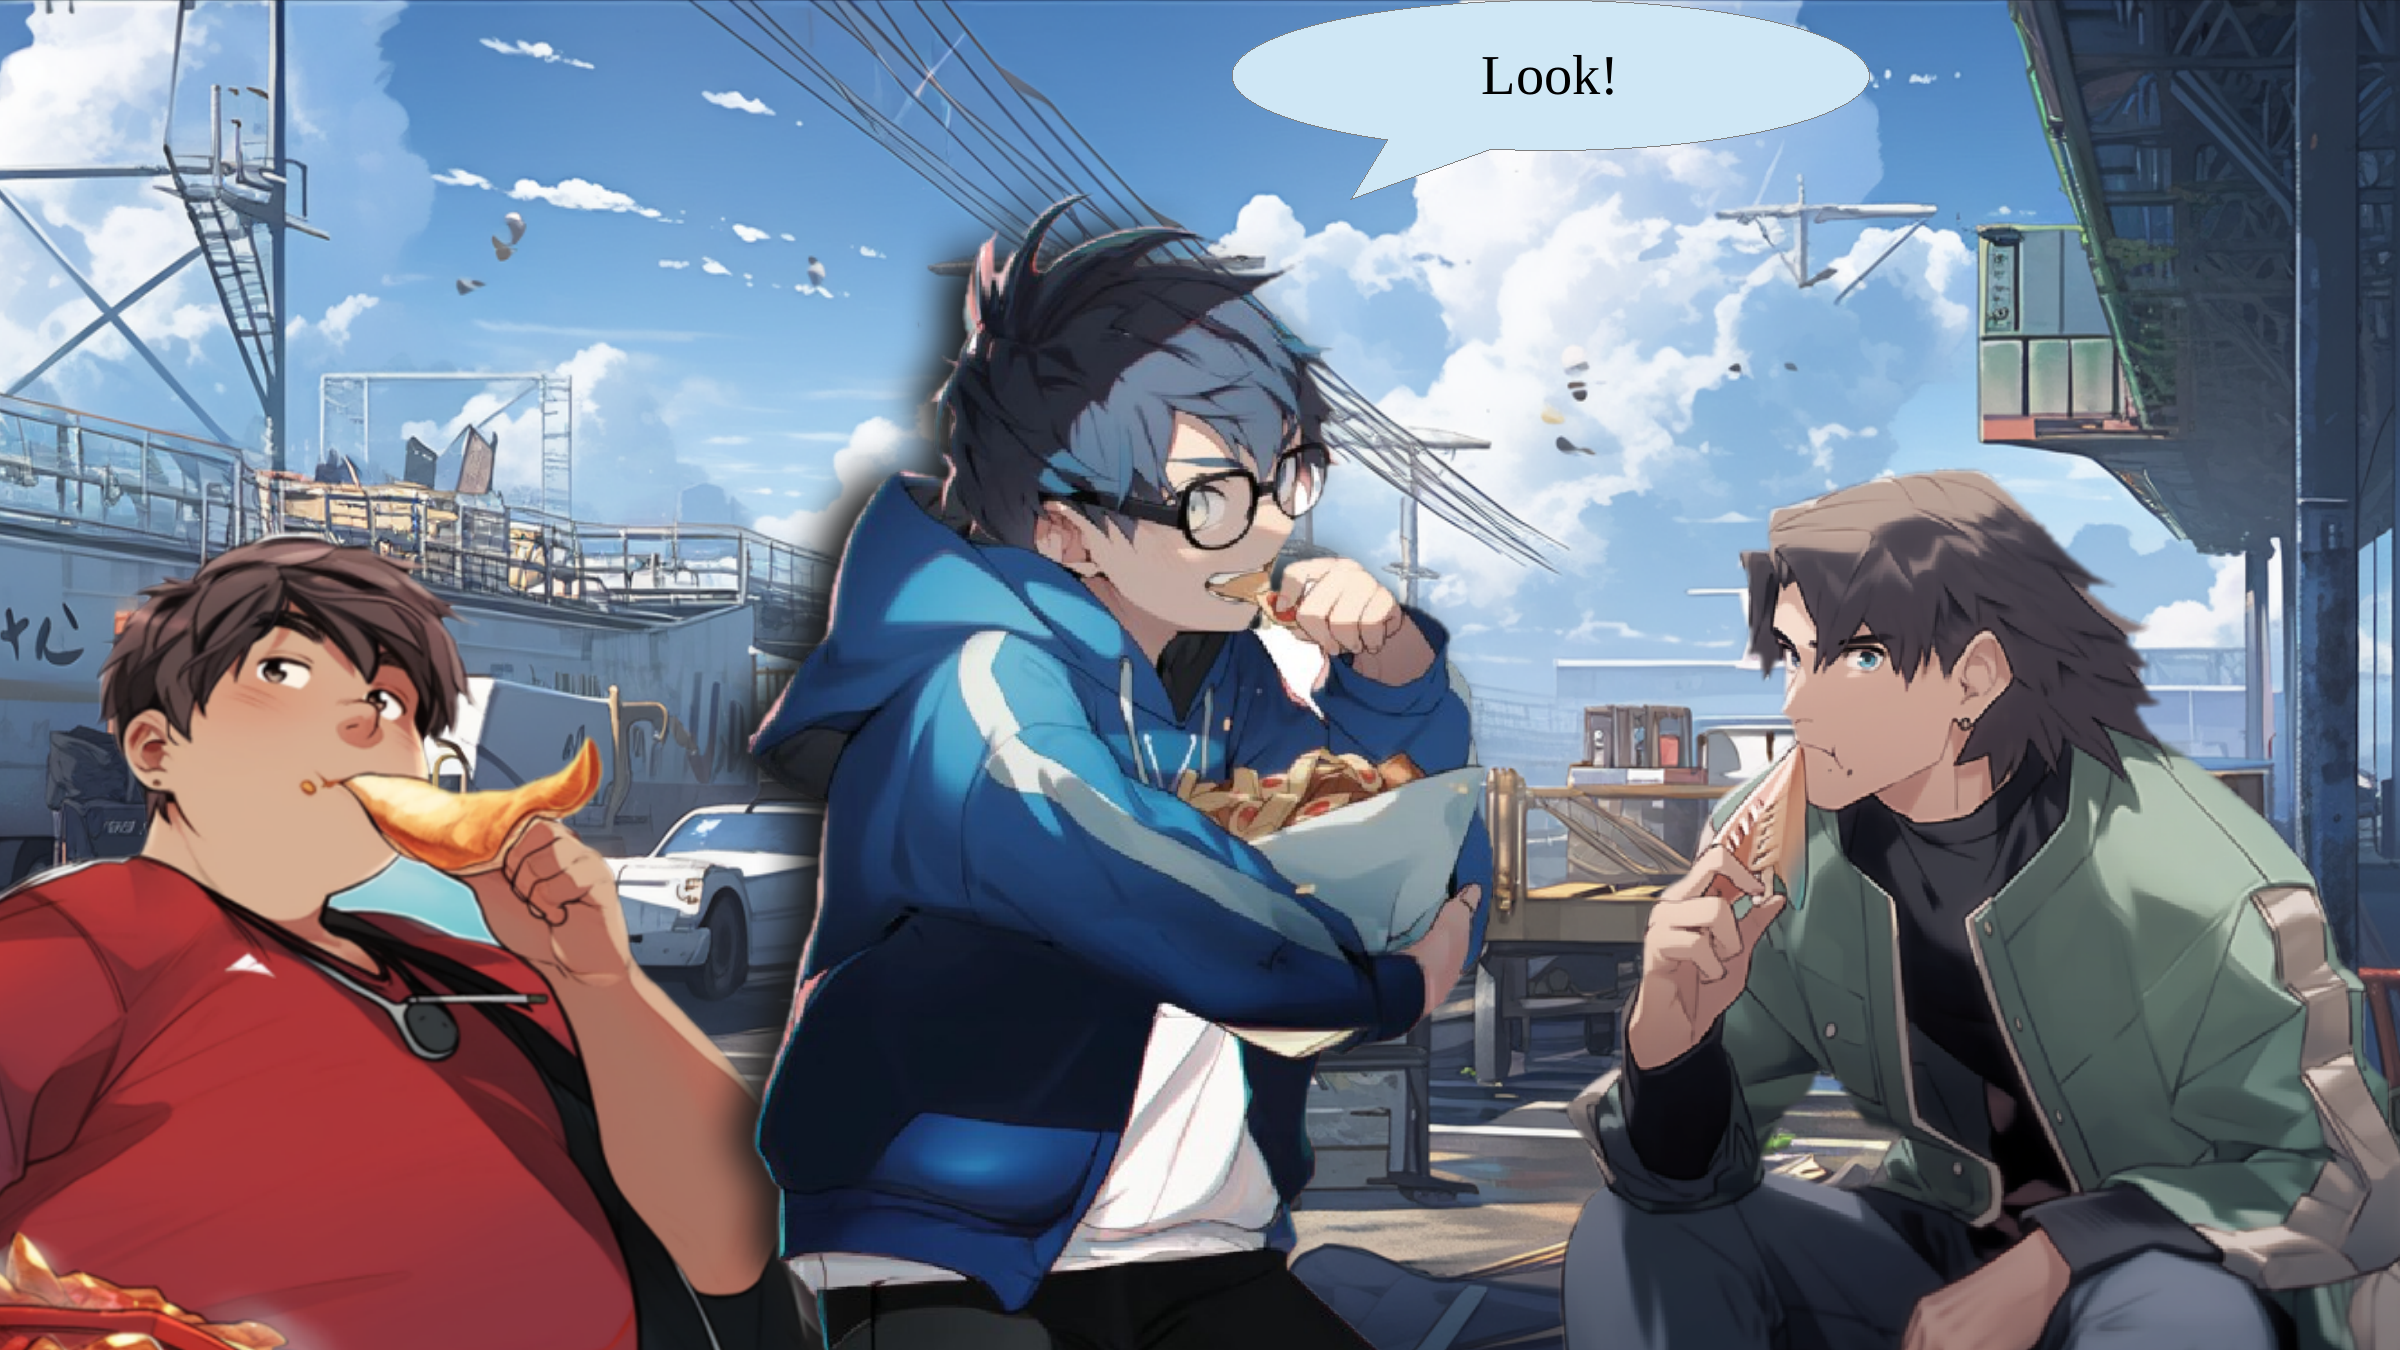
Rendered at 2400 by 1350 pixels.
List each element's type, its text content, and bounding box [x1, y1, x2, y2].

text_box Look! [1232, 0, 1870, 200]
picture [0, 0, 2400, 1350]
